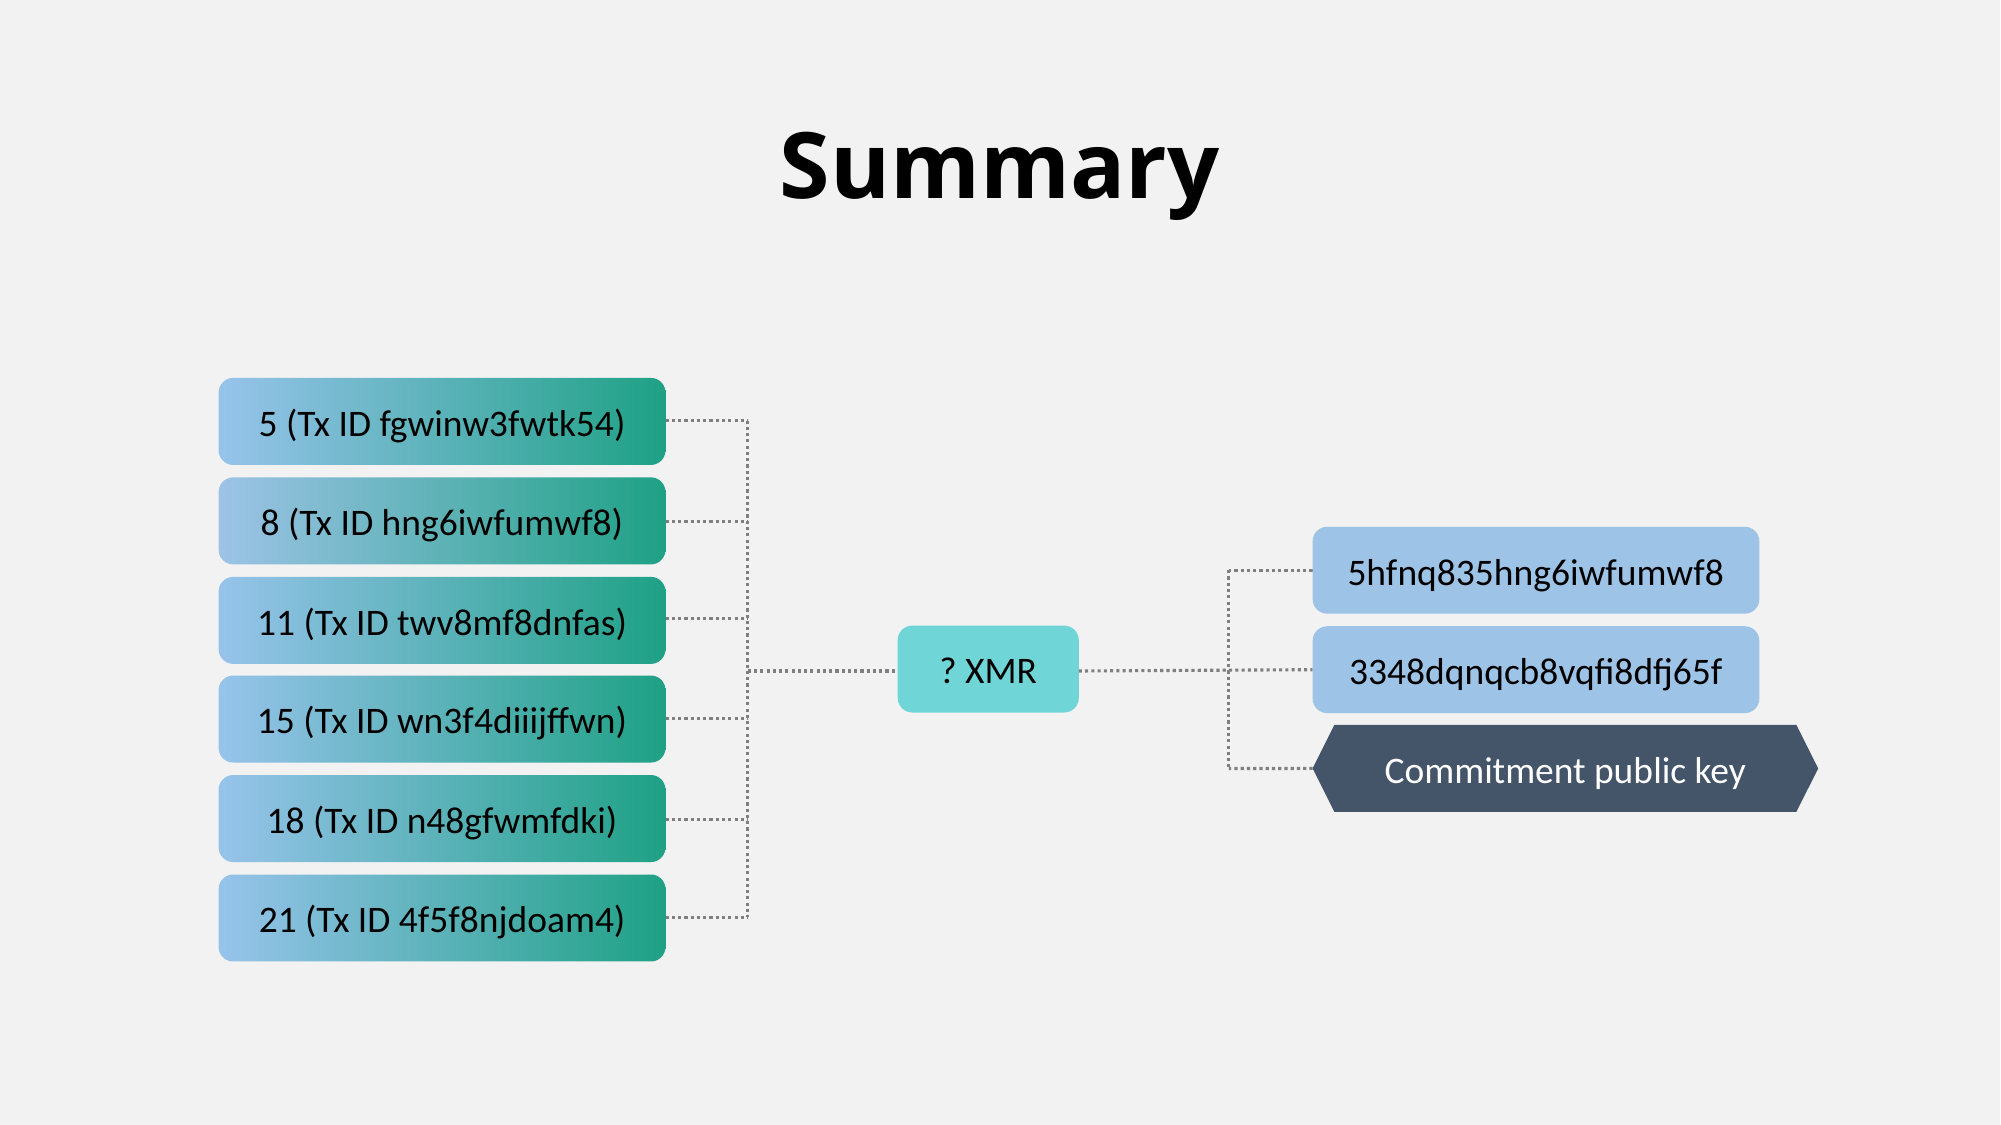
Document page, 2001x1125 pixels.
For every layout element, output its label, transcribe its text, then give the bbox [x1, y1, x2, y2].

text_box 3348dqnqcb8vqfi8dfj65f [1312, 626, 1760, 714]
text_box Commitment public key [1313, 724, 1819, 812]
text_box 5hfnq835hng6iwfumwf8 [1312, 526, 1760, 614]
text_box 5 (Tx ID fgwinw3fwtk54) [218, 377, 666, 465]
text_box 15 (Tx ID wn3f4diiijffwn) [218, 675, 666, 763]
text_box 18 (Tx ID n48gfwmfdki) [218, 775, 666, 863]
text_box 21 (Tx ID 4f5f8njdoam4) [218, 874, 666, 962]
title Summary [137, 59, 1863, 278]
text_box 11 (Tx ID twv8mf8dnfas) [218, 576, 666, 664]
text_box ? XMR [897, 625, 1079, 713]
text_box 8 (Tx ID hng6iwfumwf8) [218, 477, 666, 565]
